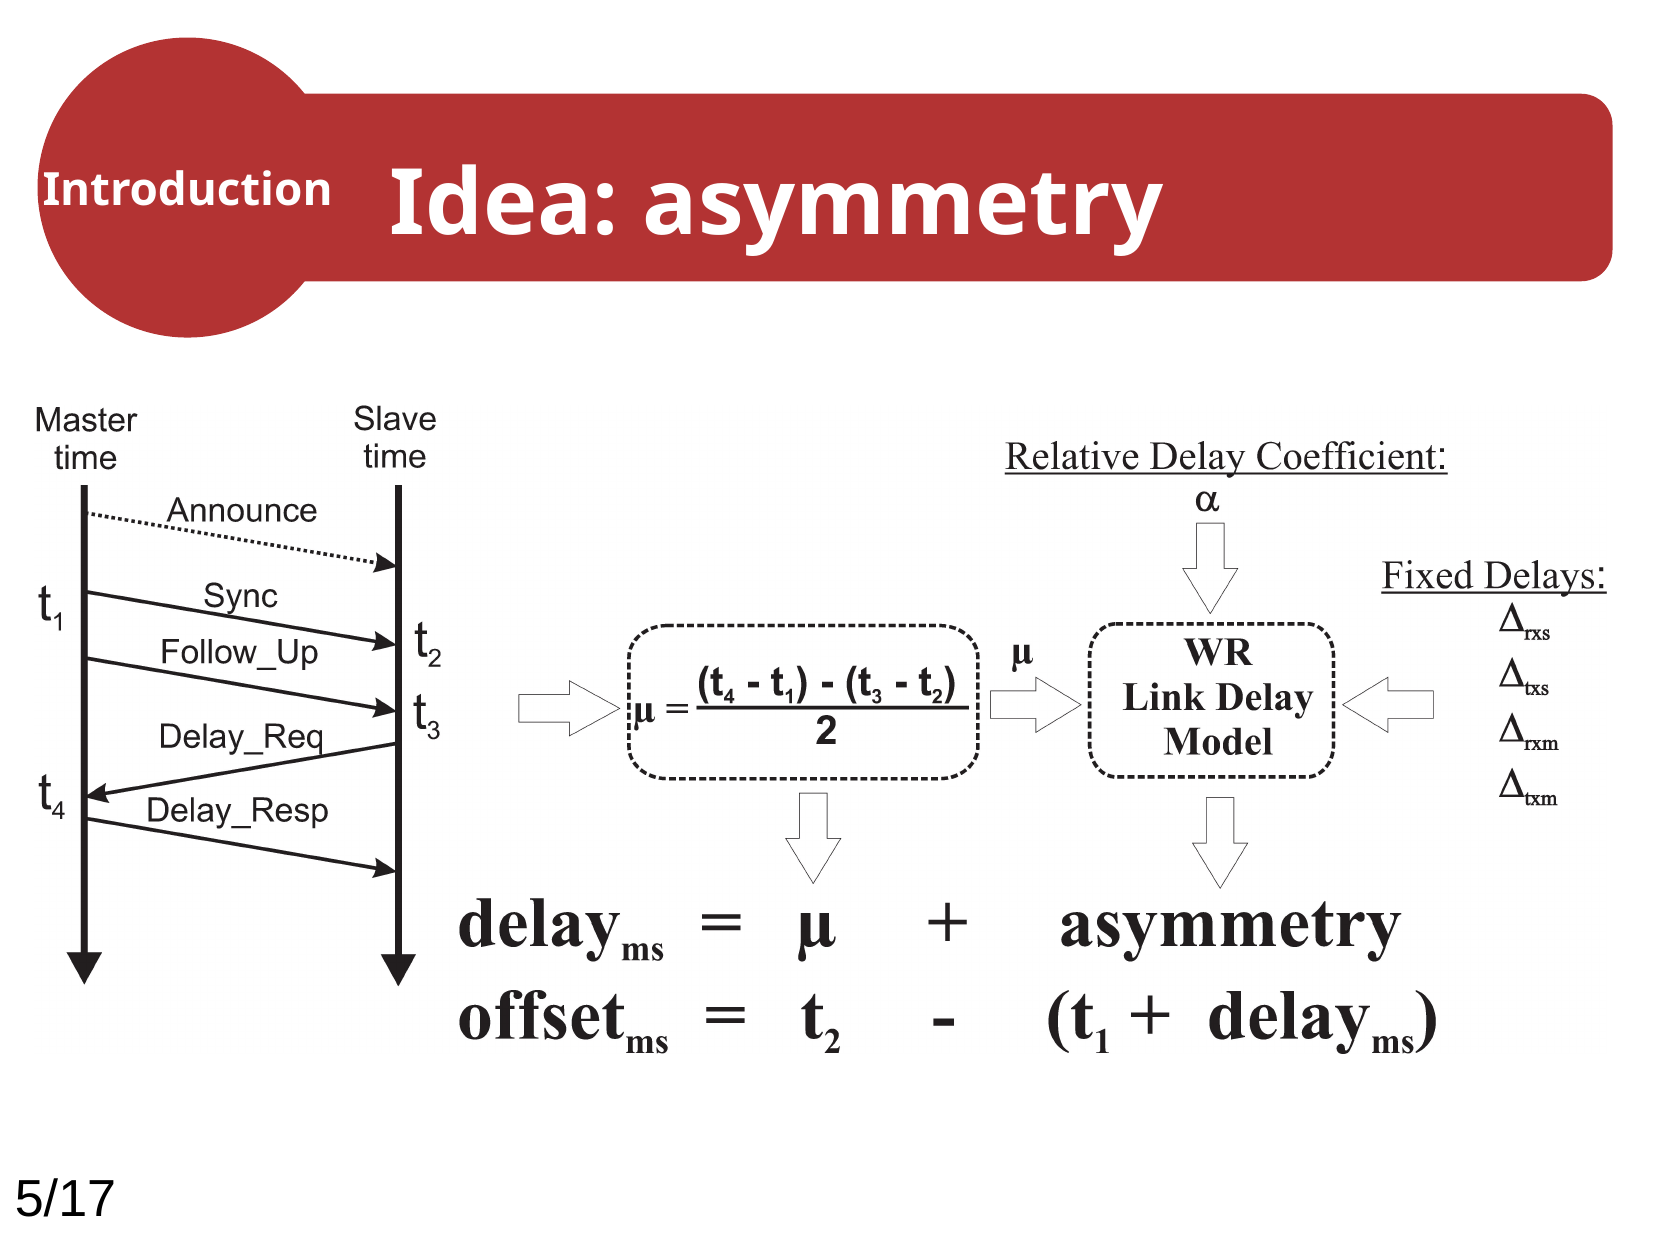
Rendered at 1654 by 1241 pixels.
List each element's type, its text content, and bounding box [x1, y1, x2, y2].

text_box Idea: asymmetry [375, 128, 1334, 247]
text_box [305, 93, 1613, 282]
text_box Introduction [37, 37, 338, 338]
text_box 5/17 [0, 1162, 157, 1241]
picture [34, 405, 1607, 1054]
